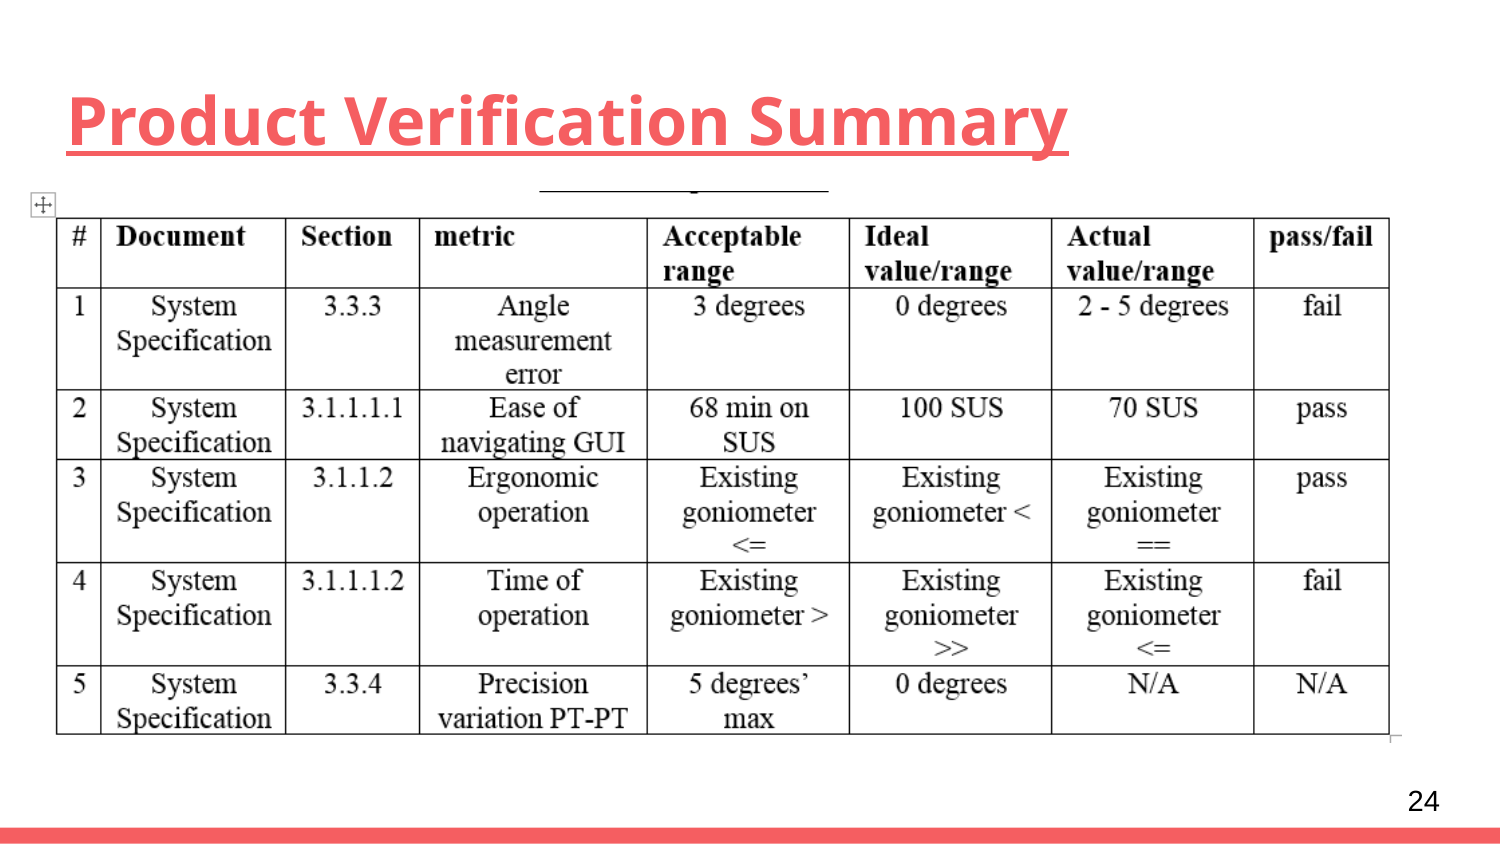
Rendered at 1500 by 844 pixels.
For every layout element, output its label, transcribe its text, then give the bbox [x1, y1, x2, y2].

picture [24, 191, 1402, 743]
slide_number <number> [1392, 767, 1483, 833]
title Product Verification Summary [51, 64, 1449, 167]
